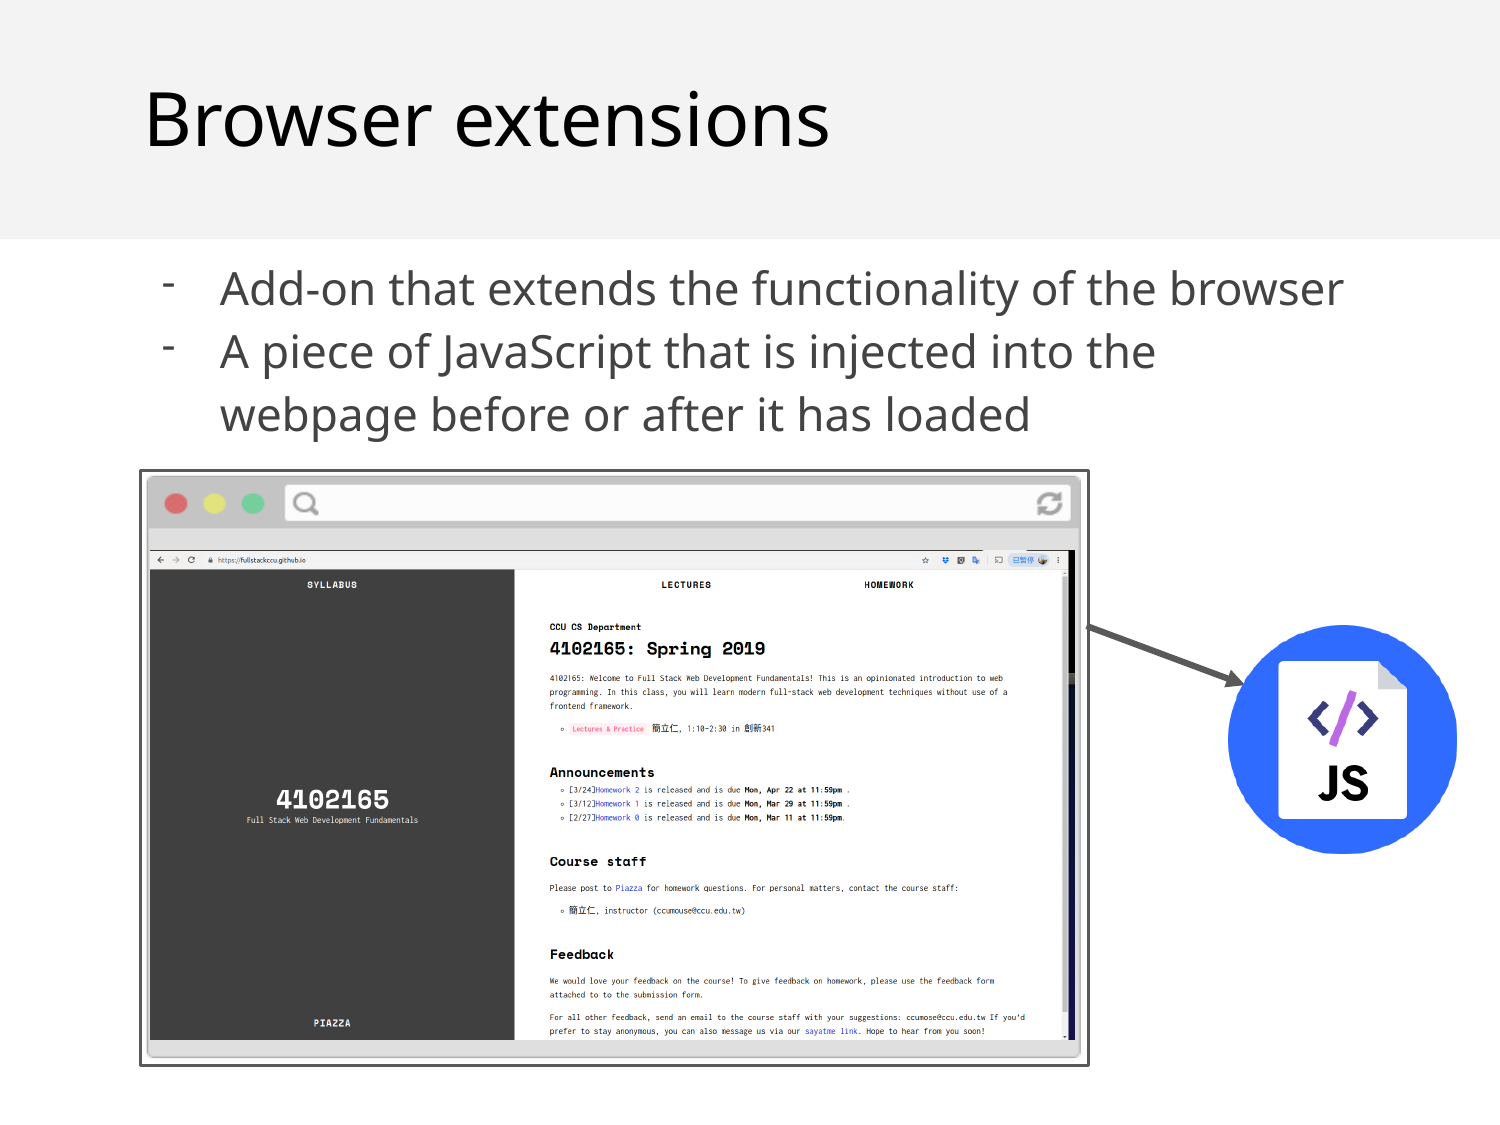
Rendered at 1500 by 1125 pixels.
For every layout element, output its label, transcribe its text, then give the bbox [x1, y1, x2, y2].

title Browser extensions [128, 56, 1372, 183]
list Add-on that extends the functionality of the browser A piece of JavaScript that is injected into the webpage before or after it has loaded [129, 236, 1374, 491]
picture [141, 491, 1087, 1065]
picture [1228, 625, 1457, 854]
